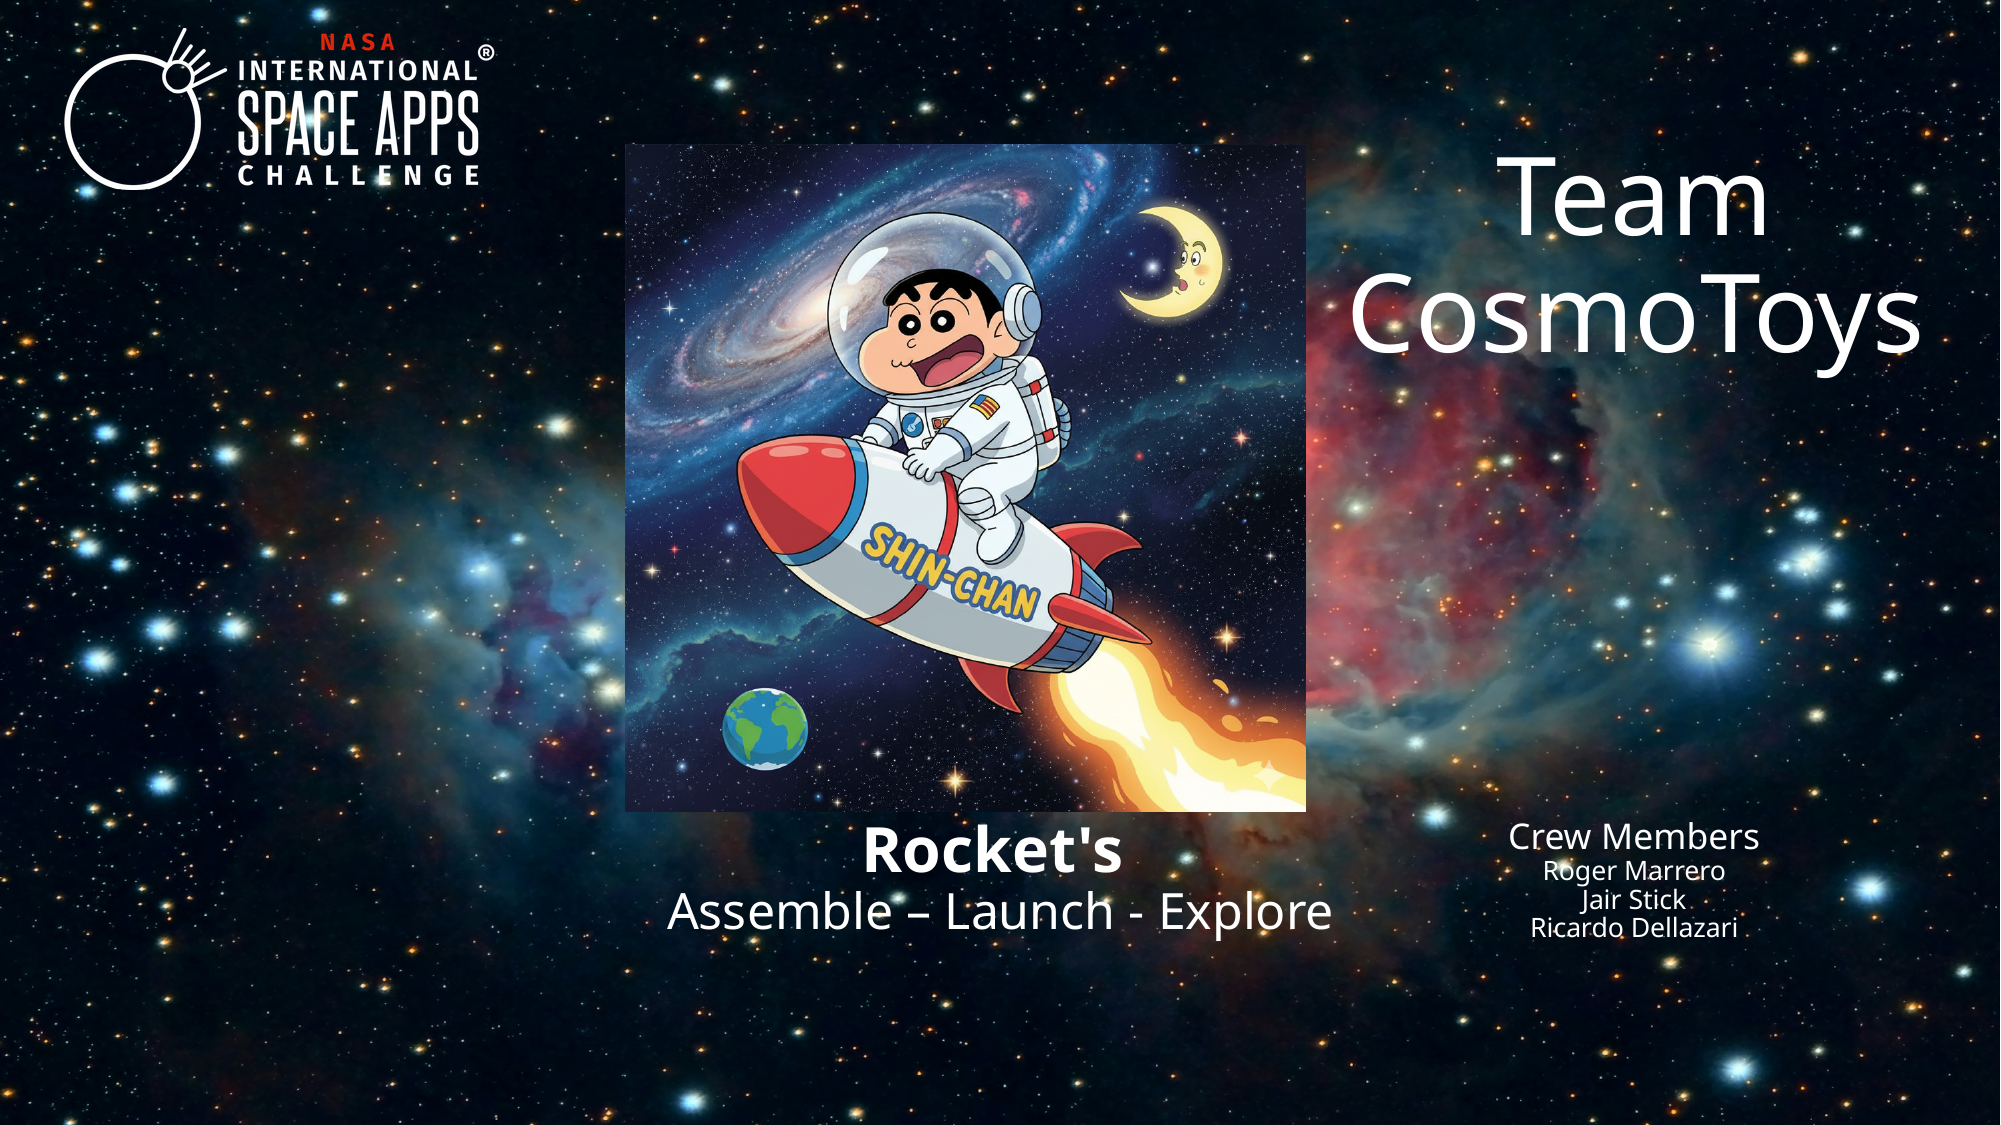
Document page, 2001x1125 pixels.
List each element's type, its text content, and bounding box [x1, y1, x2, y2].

picture [0, 0, 2000, 1125]
subtitle Rocket's Assemble – Launch - Explore [624, 811, 1377, 951]
title Team CosmoToys [1330, 109, 1941, 384]
text_box Crew Members Roger Marrero Jair Stick Ricardo Dellazari [1474, 811, 1795, 953]
